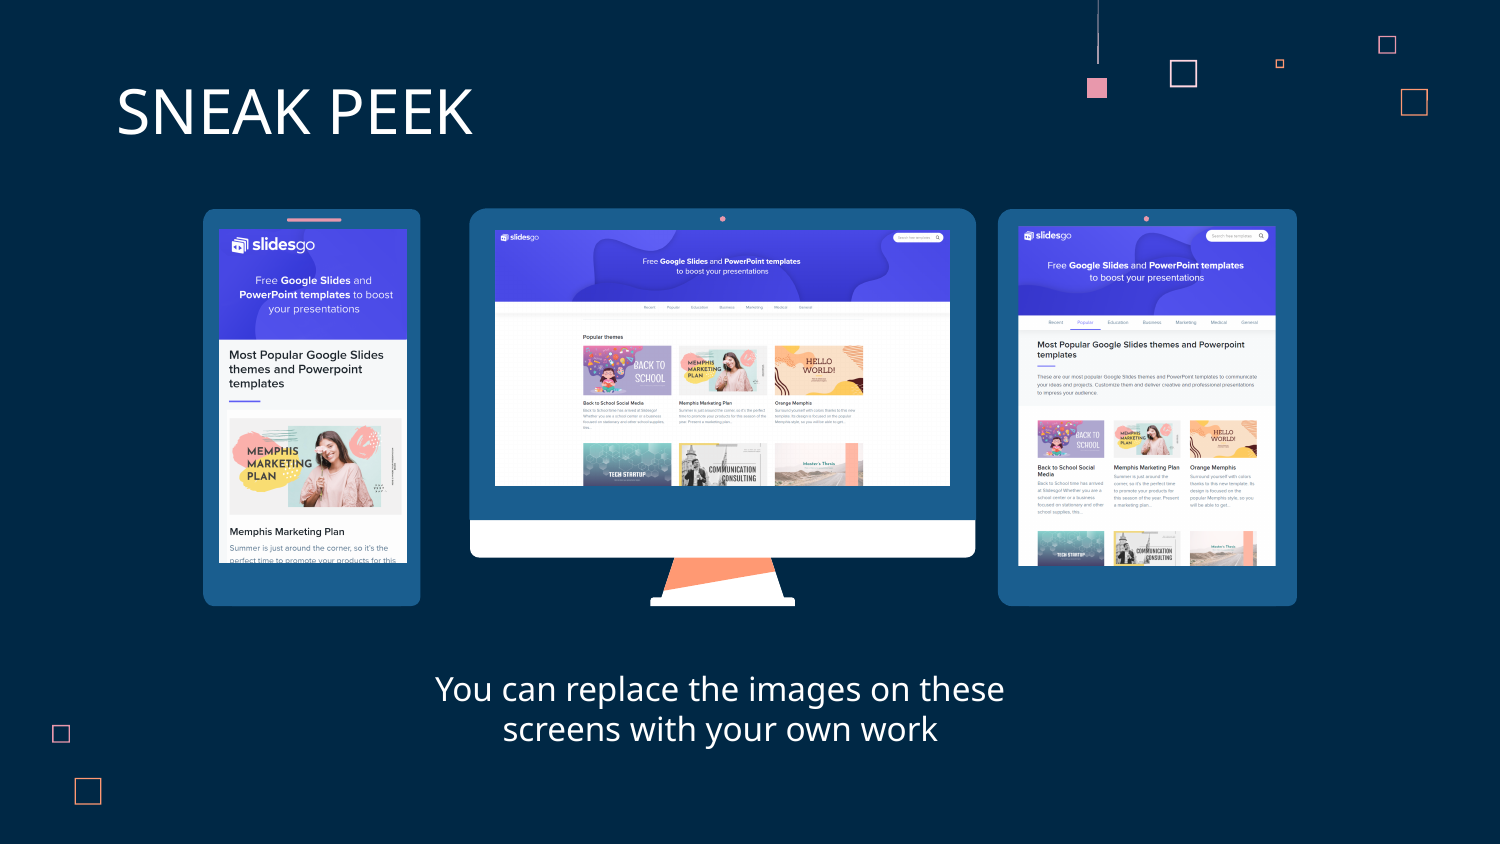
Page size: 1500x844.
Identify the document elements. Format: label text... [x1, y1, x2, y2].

picture [219, 229, 407, 578]
text_box [203, 209, 421, 607]
picture [1018, 226, 1276, 566]
text_box [470, 209, 976, 607]
list You can replace the images on these screens with your own work [388, 652, 1053, 844]
text_box [997, 209, 1297, 607]
picture [495, 230, 950, 486]
title SNEAK PEEK [101, 67, 878, 163]
